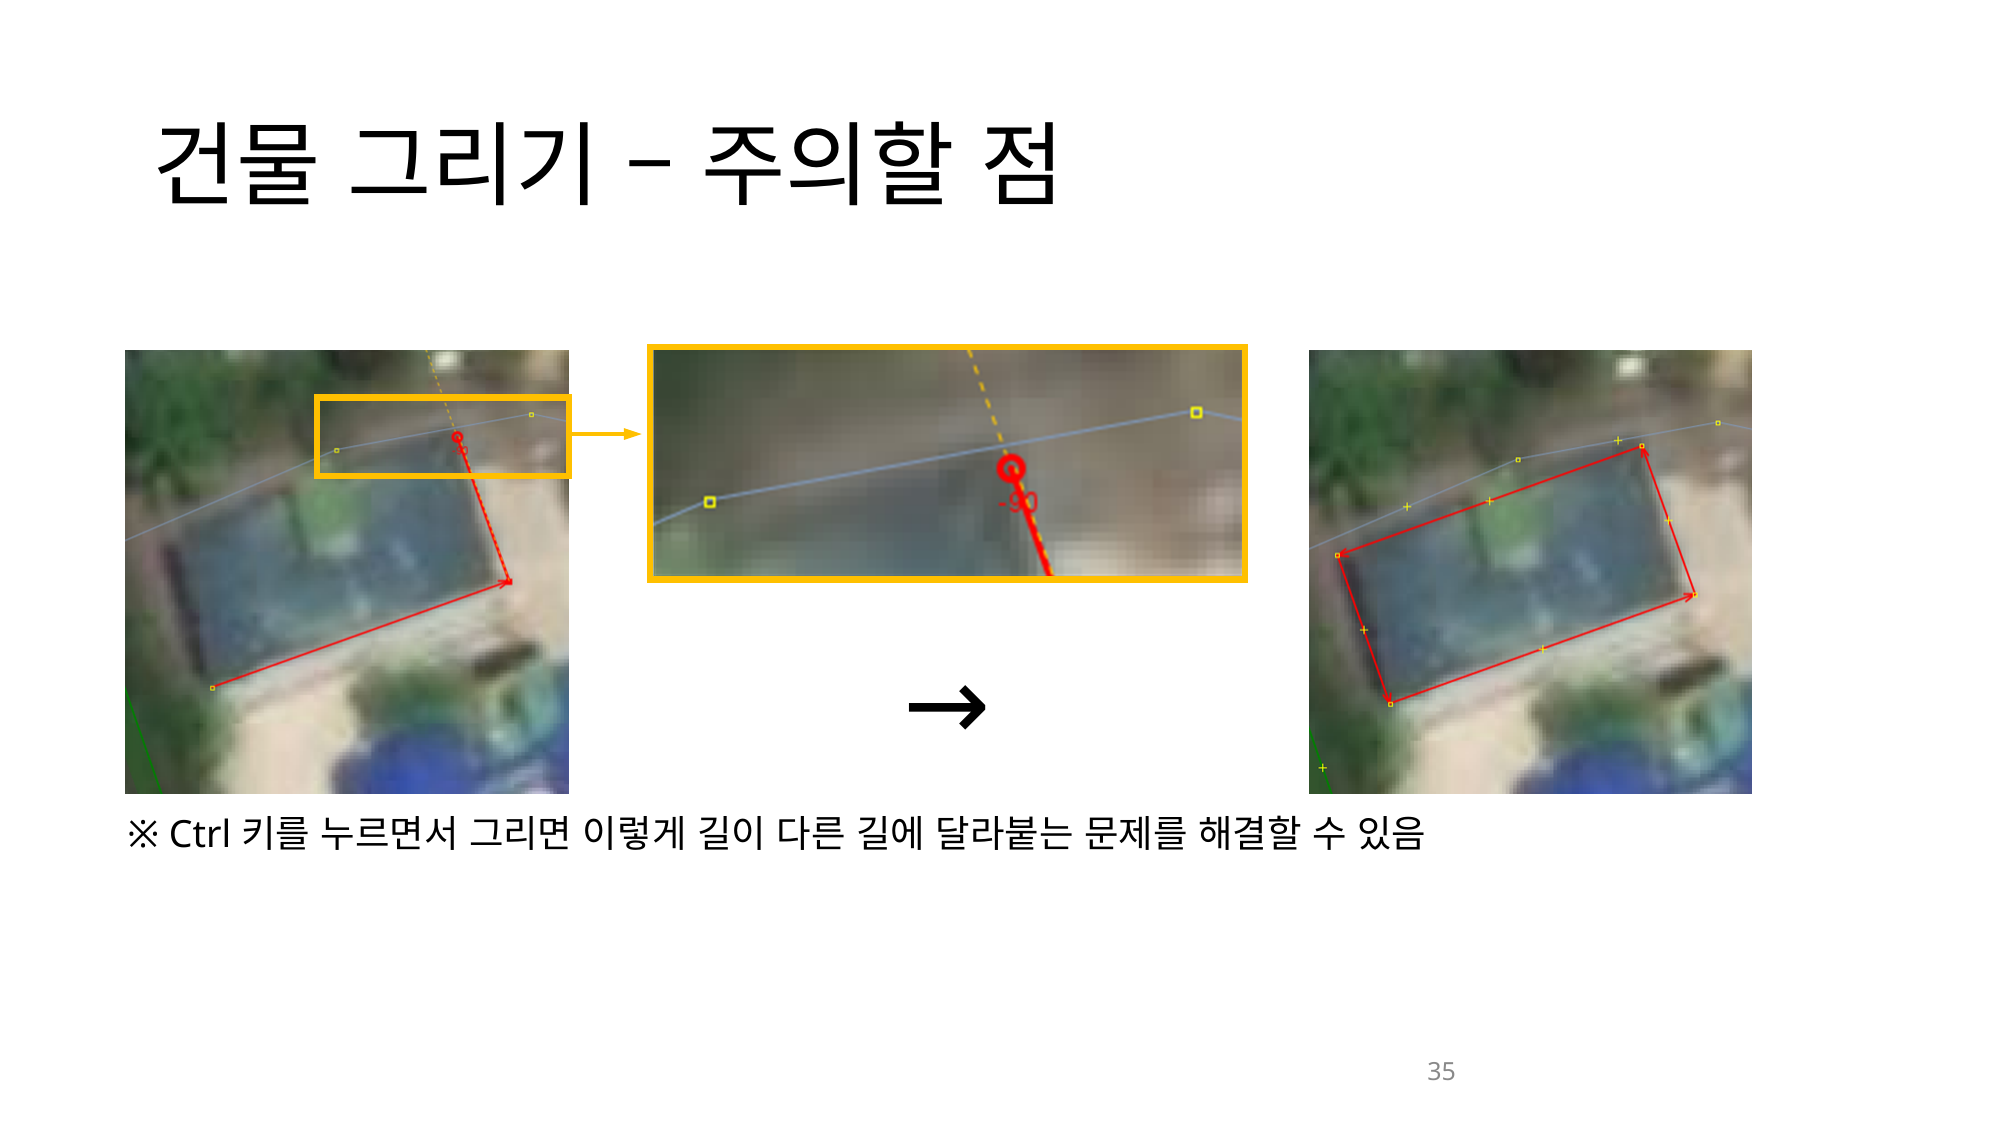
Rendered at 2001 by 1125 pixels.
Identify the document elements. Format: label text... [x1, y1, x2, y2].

picture [1309, 350, 1752, 794]
picture [320, 401, 566, 473]
picture [653, 350, 1243, 577]
text_box → [890, 611, 1006, 762]
picture [125, 350, 569, 794]
text_box <숫자> [1412, 1042, 1863, 1103]
text_box ※ Ctrl 키를 누르면서 그리면 이렇게 길이 다른 길에 달라붙는 문제를 해결할 수 있음 [127, 793, 1471, 863]
title 건물 그리기 – 주의할 점 [137, 59, 1863, 278]
